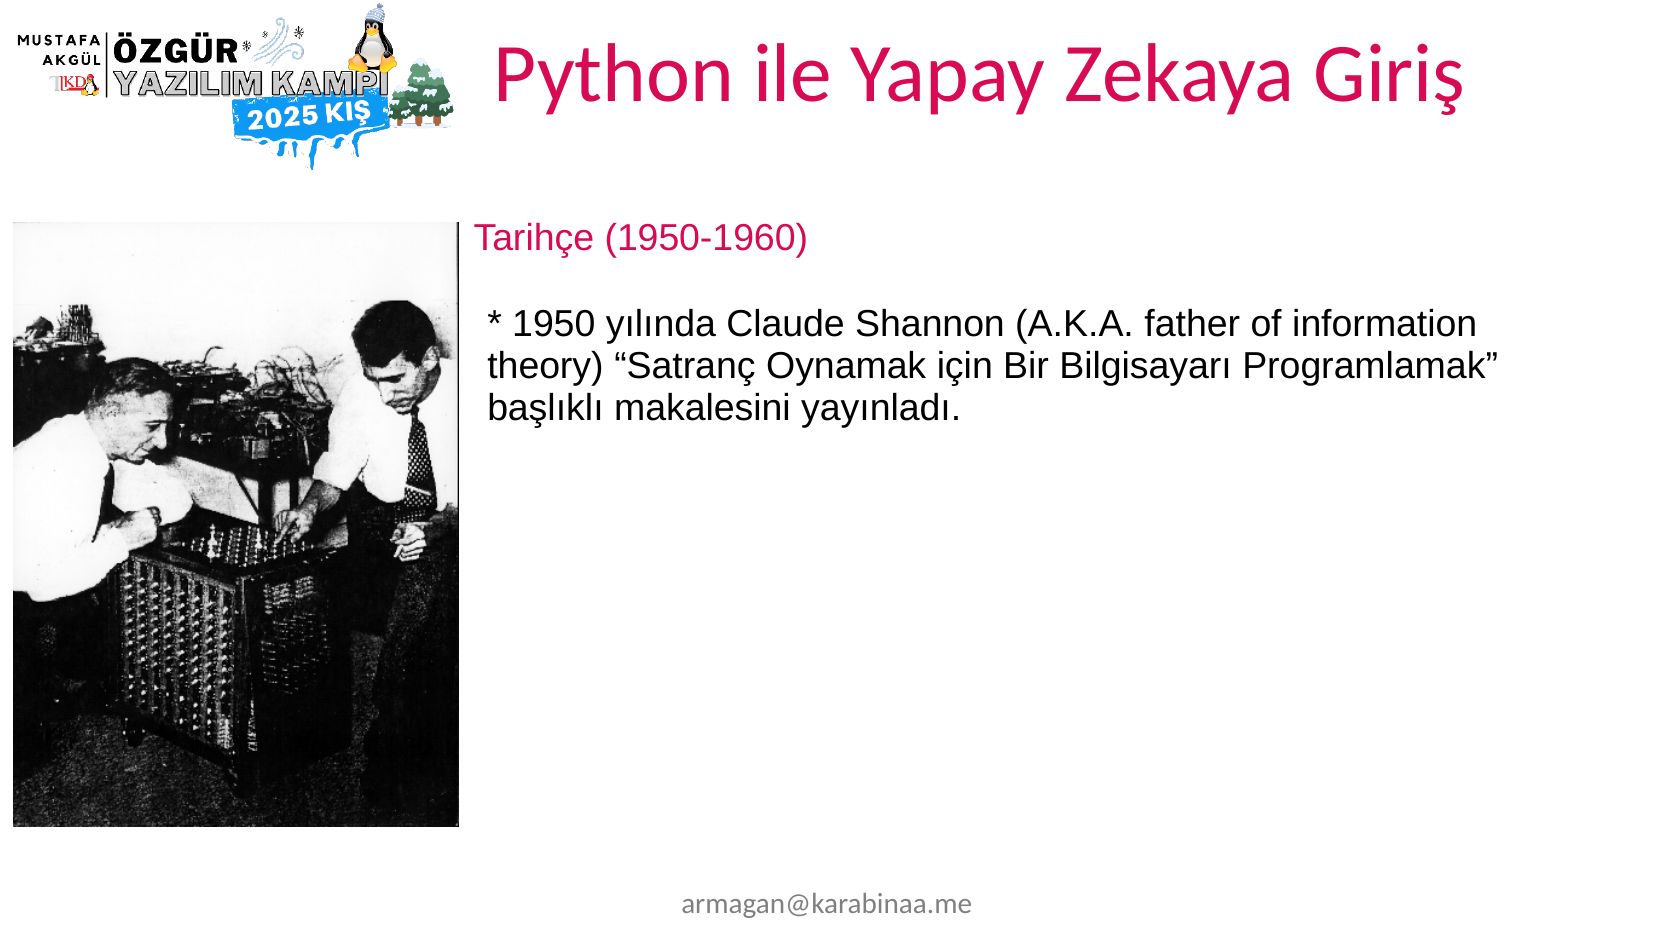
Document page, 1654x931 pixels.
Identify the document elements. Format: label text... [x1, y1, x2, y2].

picture [13, 222, 459, 827]
text_box armagan@karabinaa.me [0, 877, 1654, 928]
text_box Tarihçe (1950-1960) [458, 208, 945, 308]
text_box Python ile Yapay Zekaya Giriş [478, 10, 1654, 126]
picture [0, 0, 463, 177]
text_box * 1950 yılında Claude Shannon (A.K.A. father of information theory) “Satranç Oynamak için Bir Bilgisayarı Programlamak” başlıklı makalesini yayınladı. [472, 295, 1595, 521]
